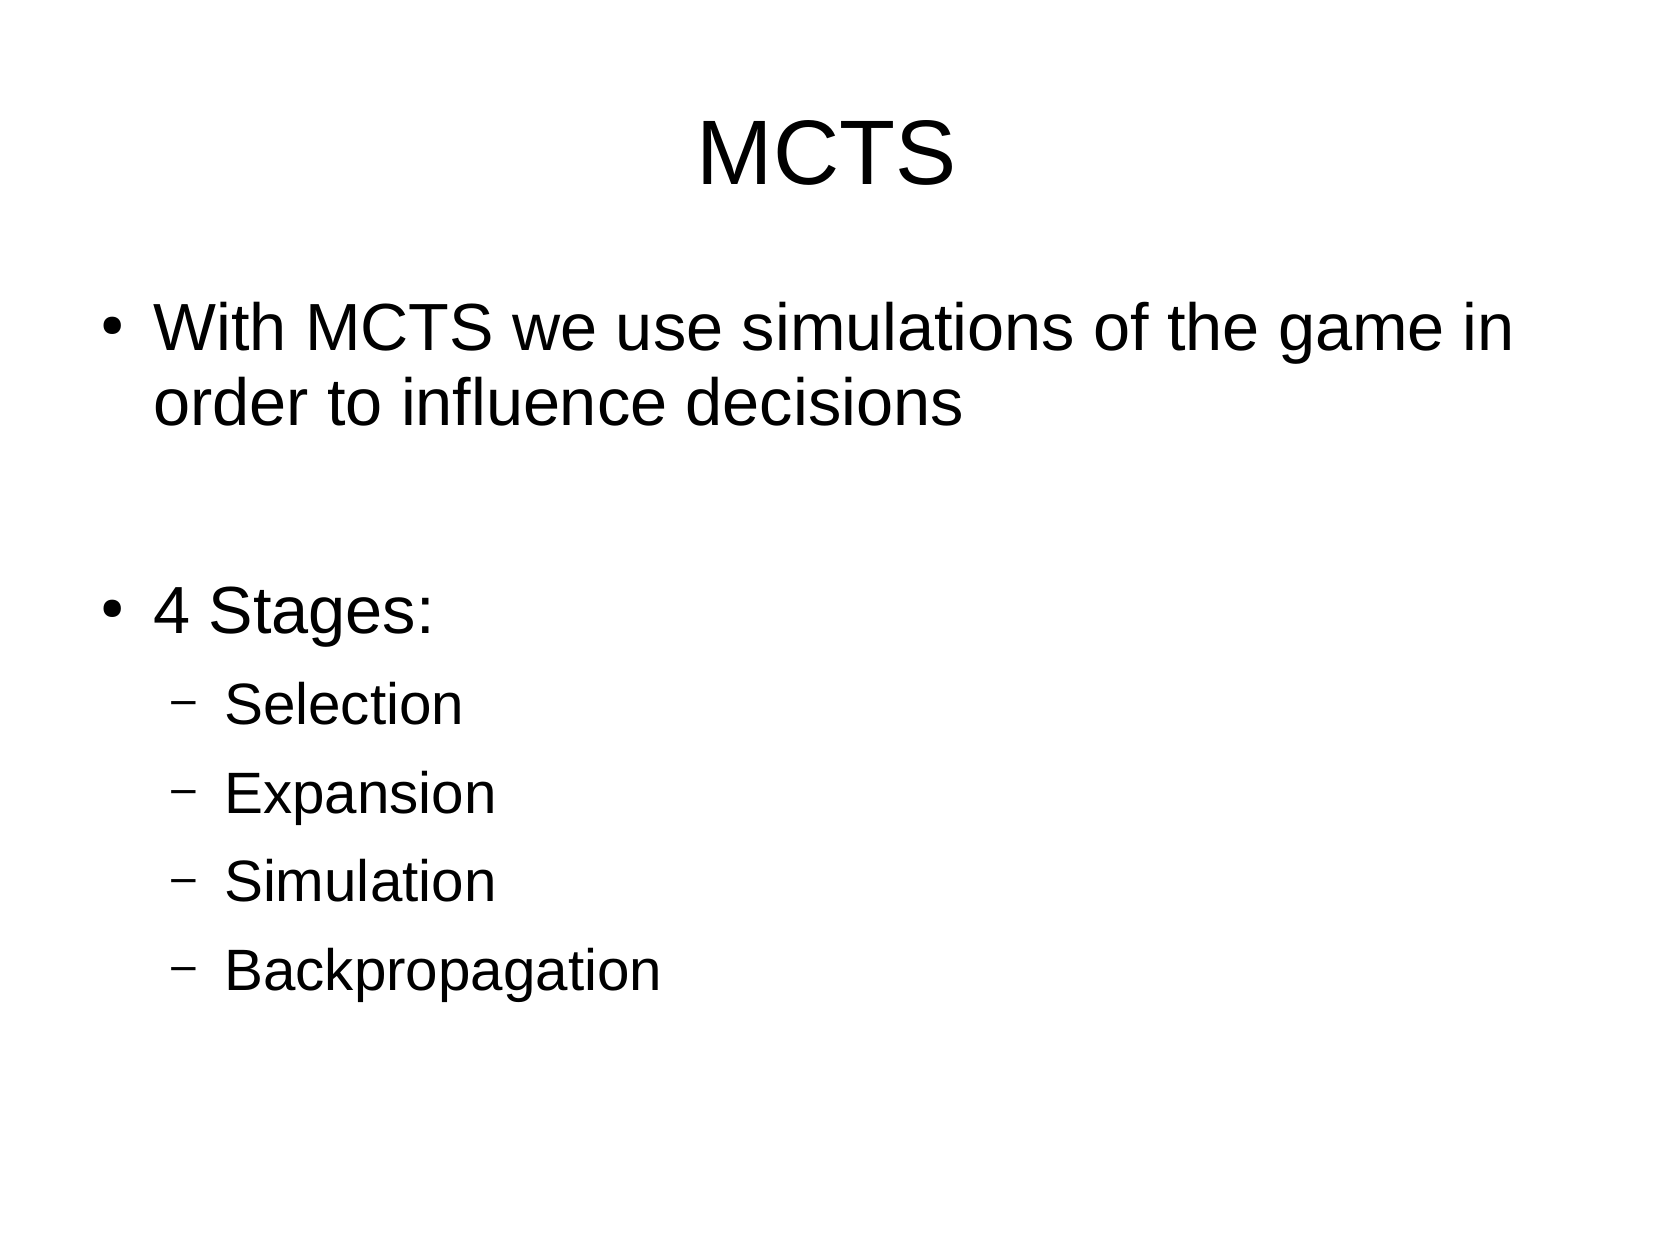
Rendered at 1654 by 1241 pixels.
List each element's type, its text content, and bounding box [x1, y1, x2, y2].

title MCTS [82, 49, 1571, 257]
list With MCTS we use simulations of the game in order to influence decisions 4 Stages: Selection Expansion Simulation Backpropagation [82, 290, 1571, 1010]
